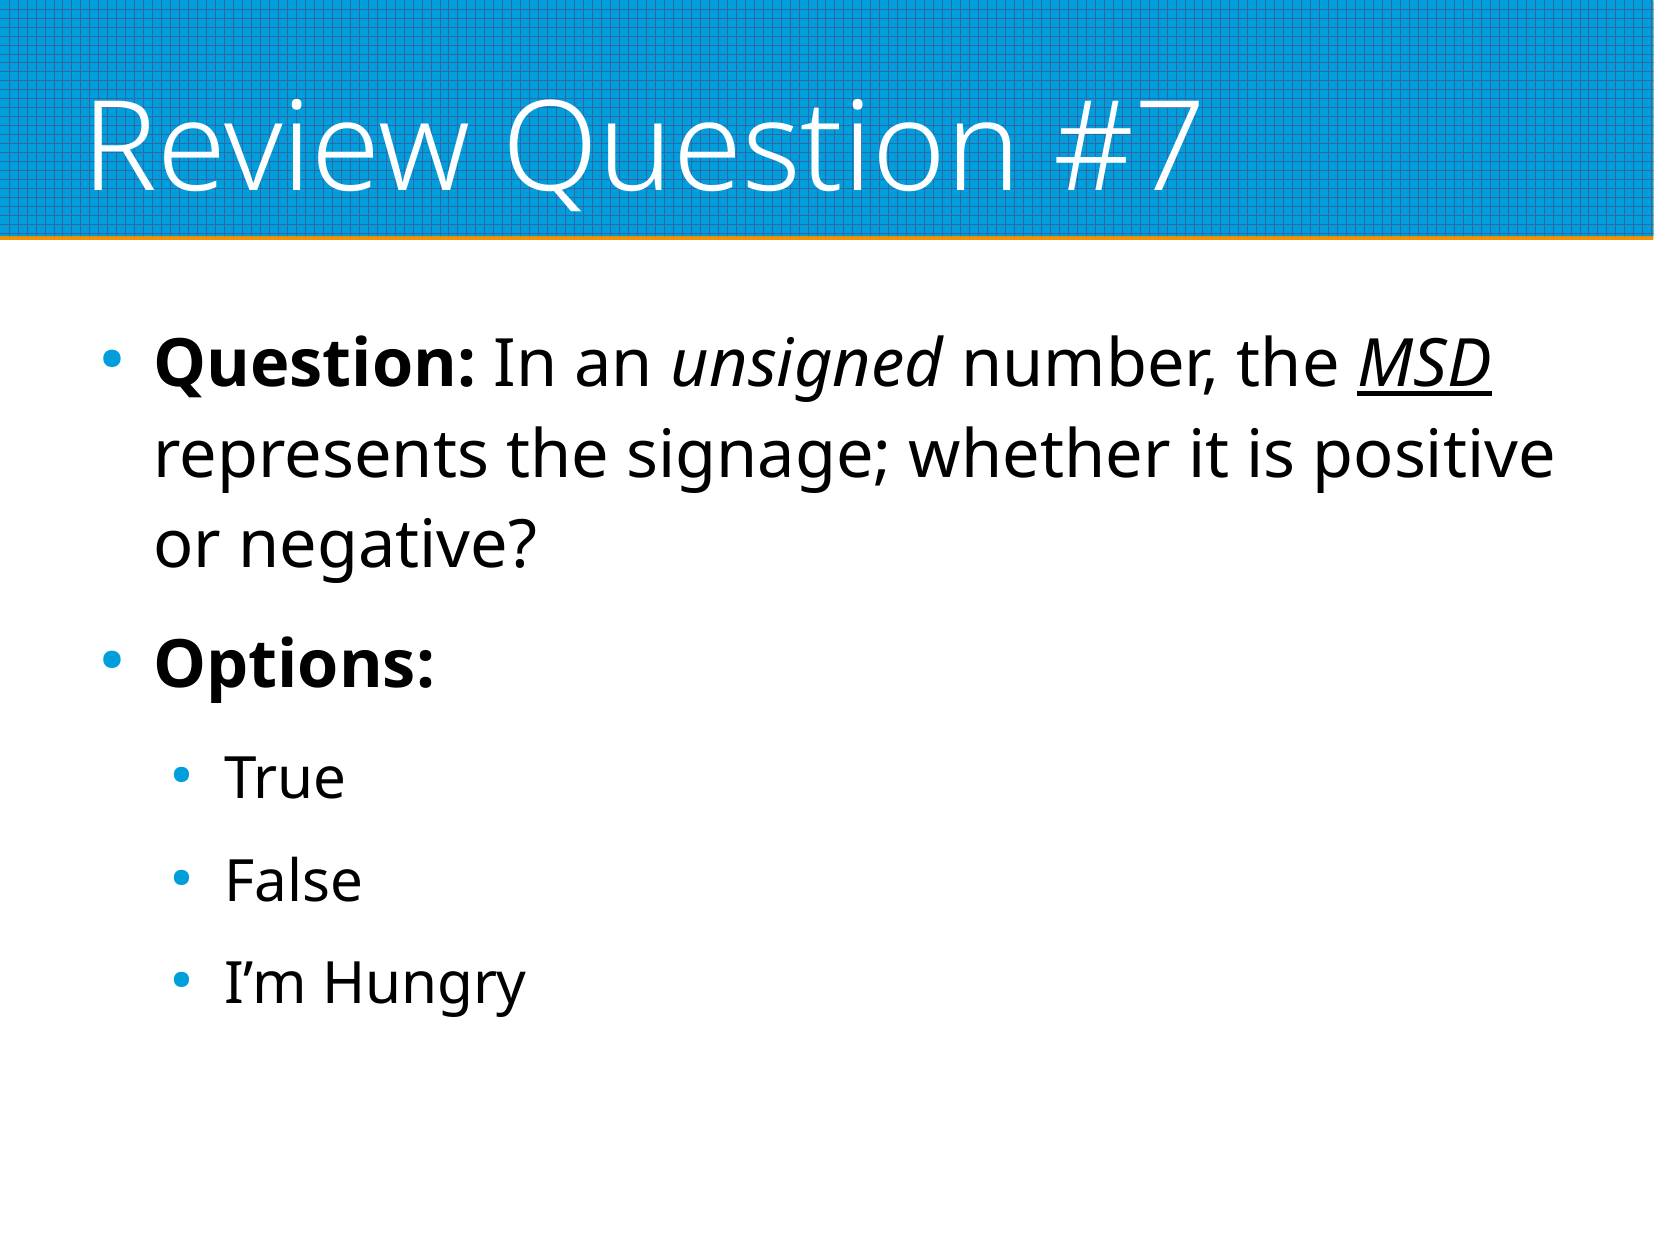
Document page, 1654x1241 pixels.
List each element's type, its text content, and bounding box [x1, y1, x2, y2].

title Review Question #7 [82, 19, 1571, 227]
list Question: In an unsigned number, the MSD represents the signage; whether it is positive or negative? Options: True False I’m Hungry [82, 314, 1563, 1081]
